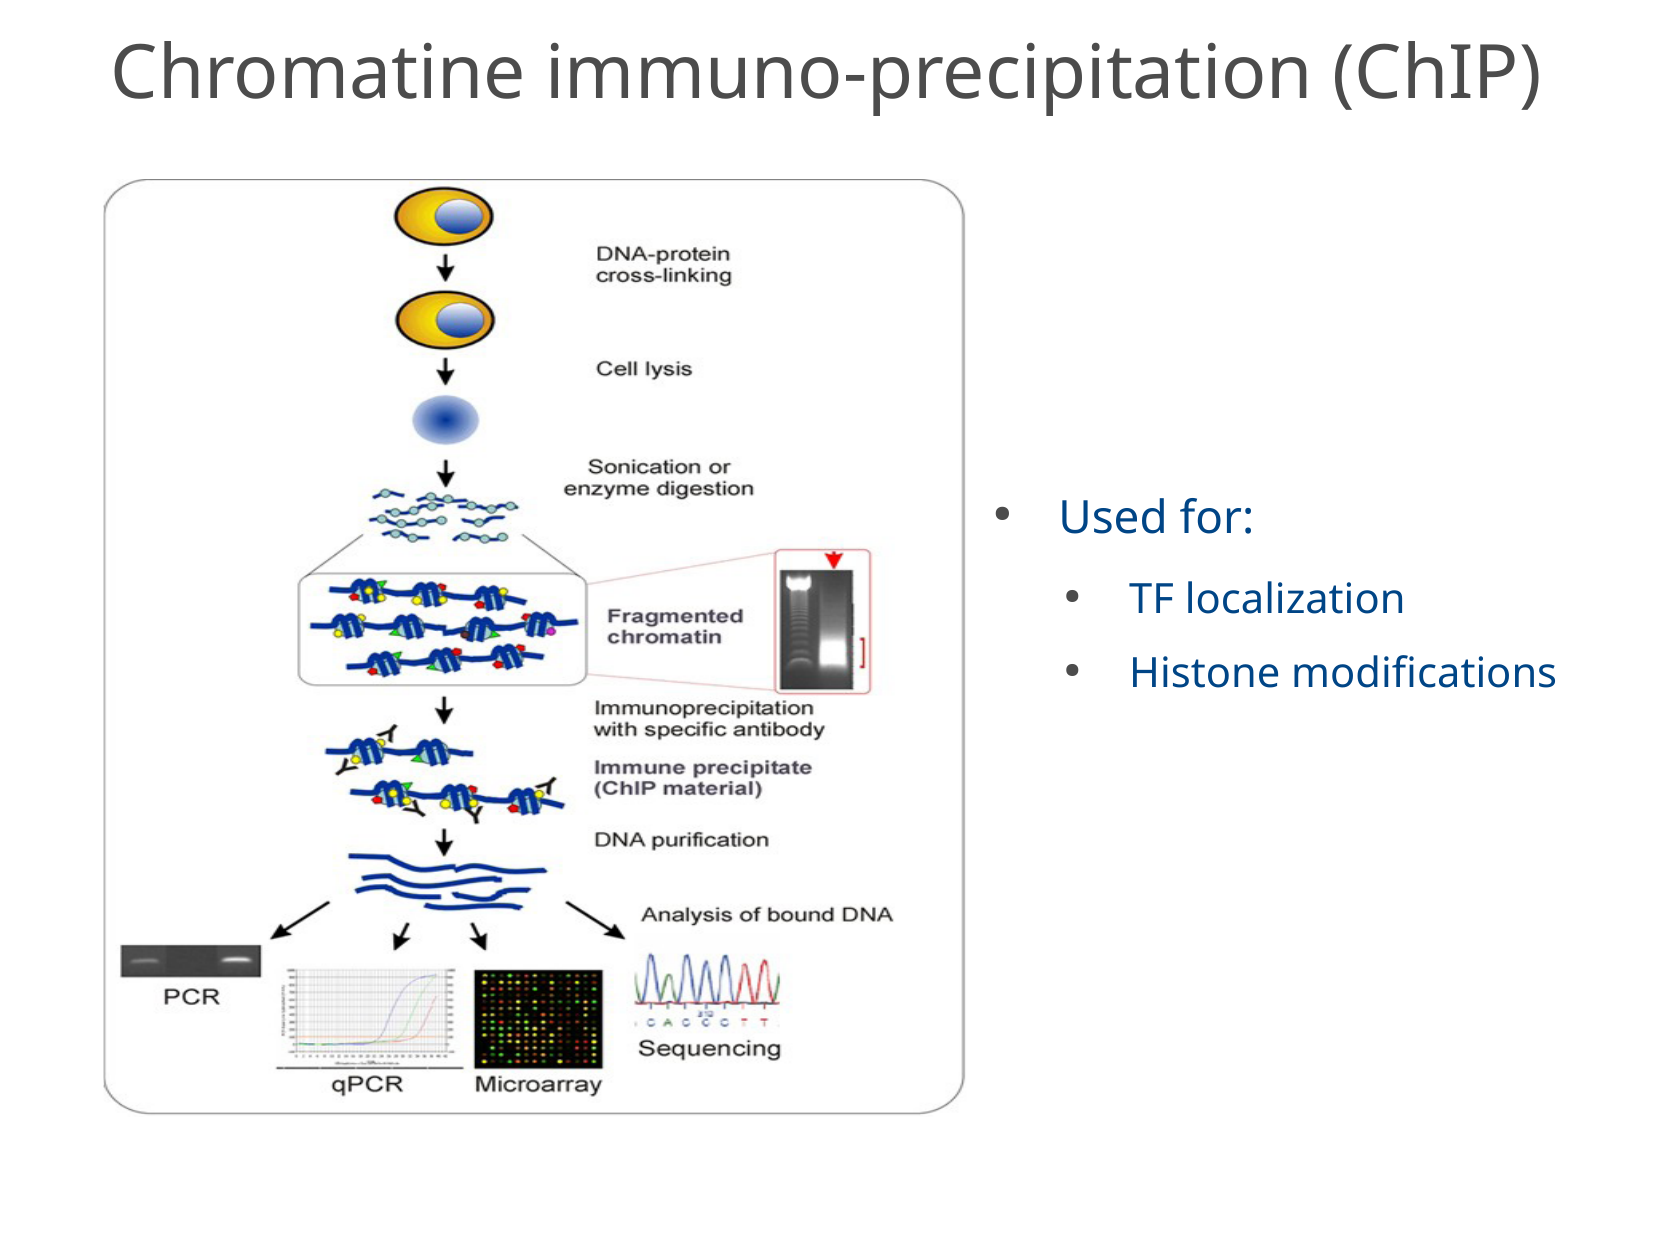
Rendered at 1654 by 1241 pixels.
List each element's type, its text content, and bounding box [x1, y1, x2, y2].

picture [103, 179, 967, 1117]
list Used for: TF localization Histone modifications [975, 487, 1654, 1208]
title Chromatine immuno-precipitation (ChIP) [0, 5, 1654, 133]
